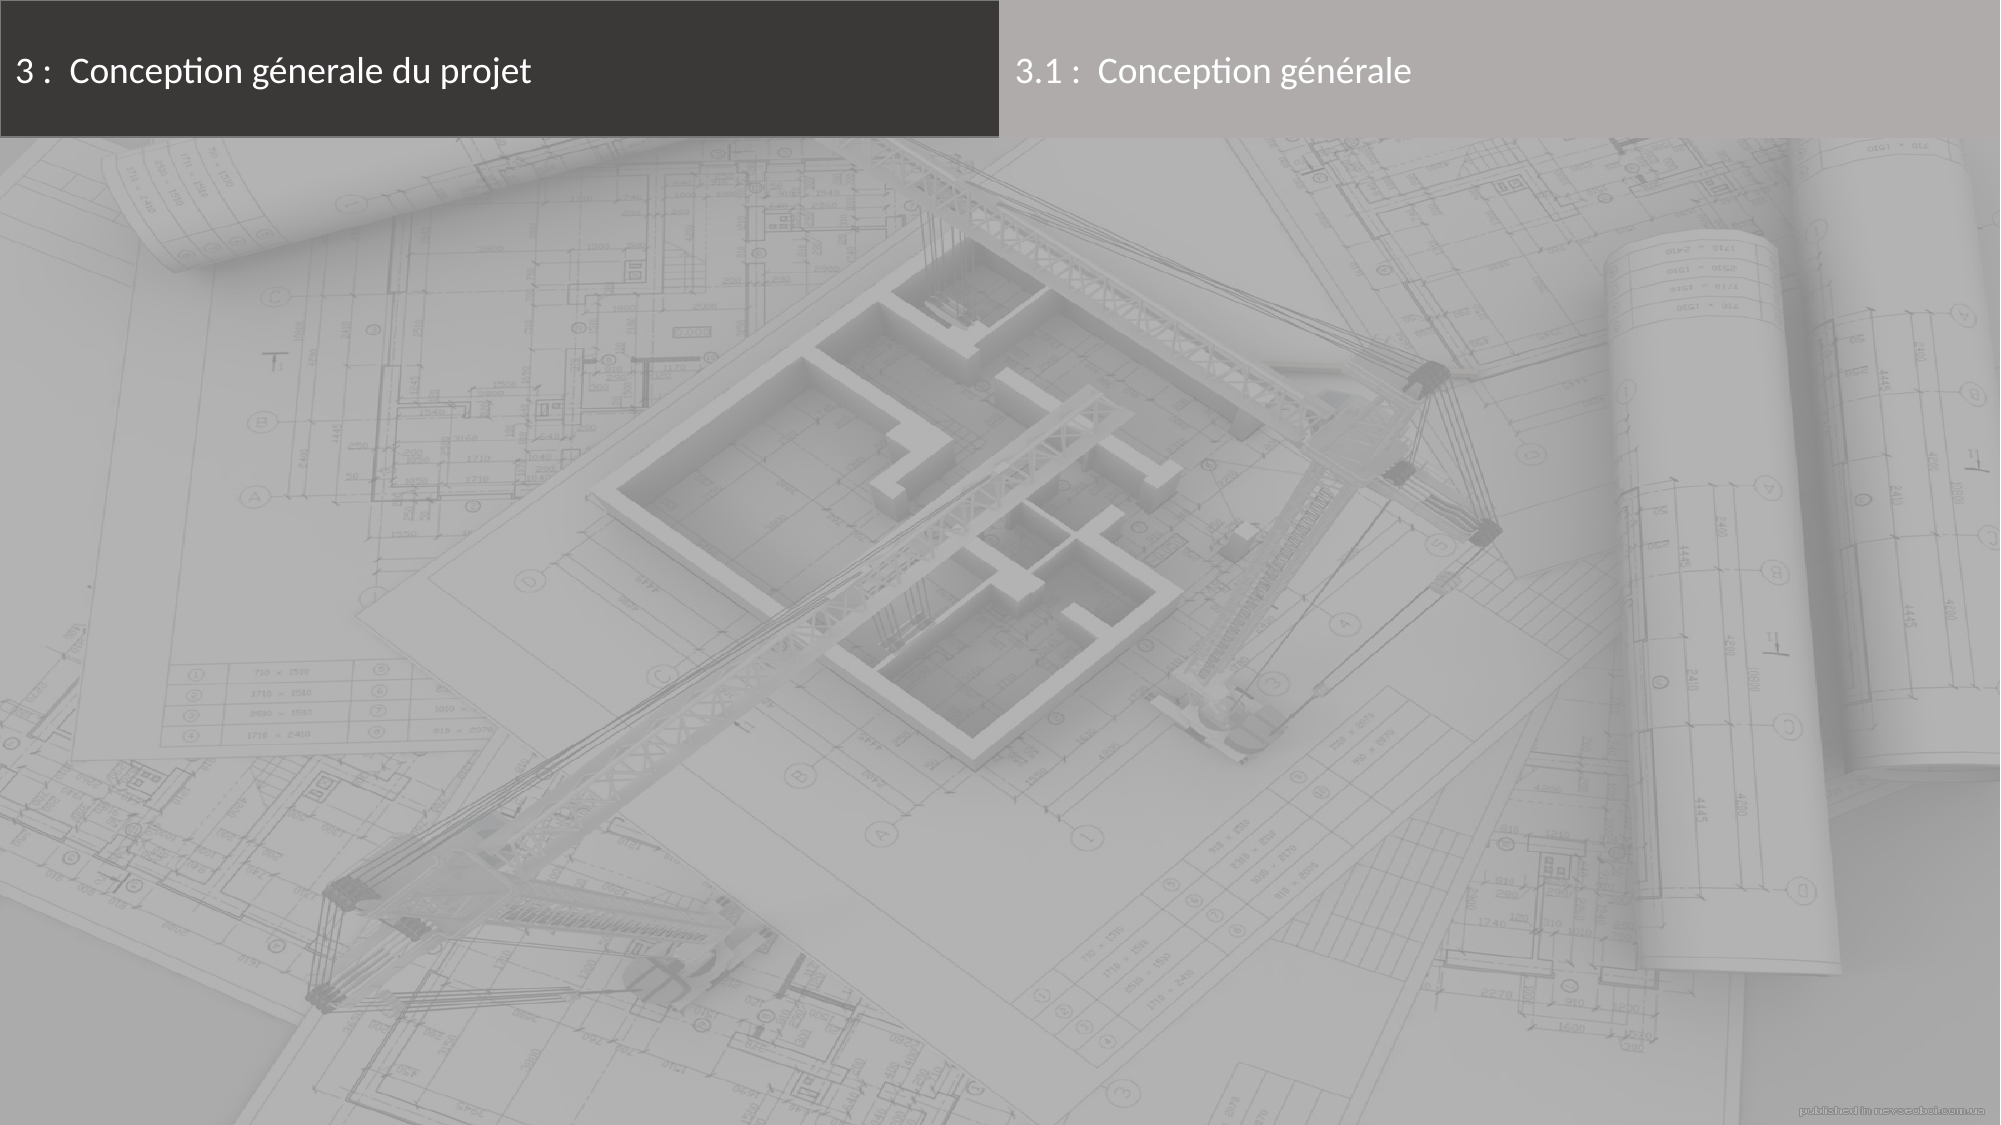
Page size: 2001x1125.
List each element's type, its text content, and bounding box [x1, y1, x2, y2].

text_box [0, 137, 2000, 1125]
text_box 3.1 : Conception générale [1000, 0, 2000, 137]
text_box 3 : Conception génerale du projet [0, 0, 1000, 137]
